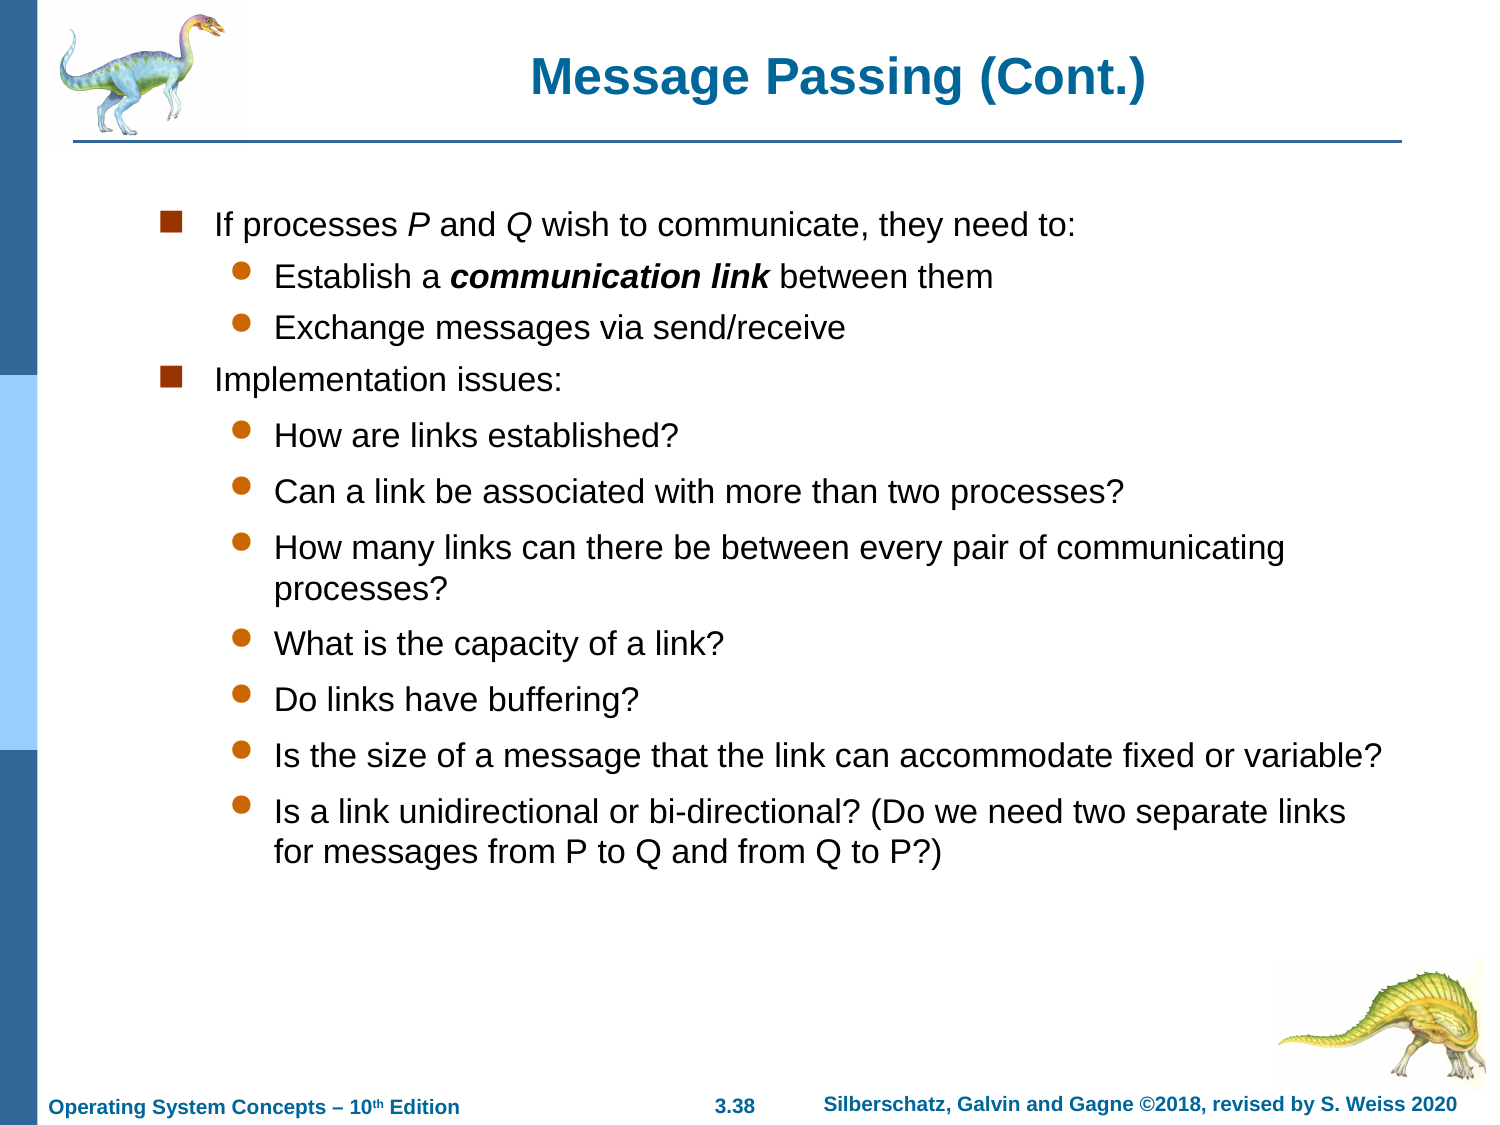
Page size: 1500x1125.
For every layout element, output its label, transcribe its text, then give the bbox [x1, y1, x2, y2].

title Message Passing (Cont.) [163, 17, 1500, 113]
picture [46, 0, 243, 149]
list If processes P and Q wish to communicate, they need to: Establish a communication link between them Exchange messages via send/receive Implementation issues: How are links established? Can a link be associated with more than two processes? How many links can there be between every pair of communicating processes? What is the capacity of a link? Do links have buffering? Is the size of a message that the link can accommodate fixed or variable? Is a link unidirectional or bi-directional? (Do we need two separate links for messages from P to Q and from Q to P?) [147, 166, 1411, 910]
picture [1140, 1096, 1148, 1101]
picture [1275, 959, 1486, 1090]
